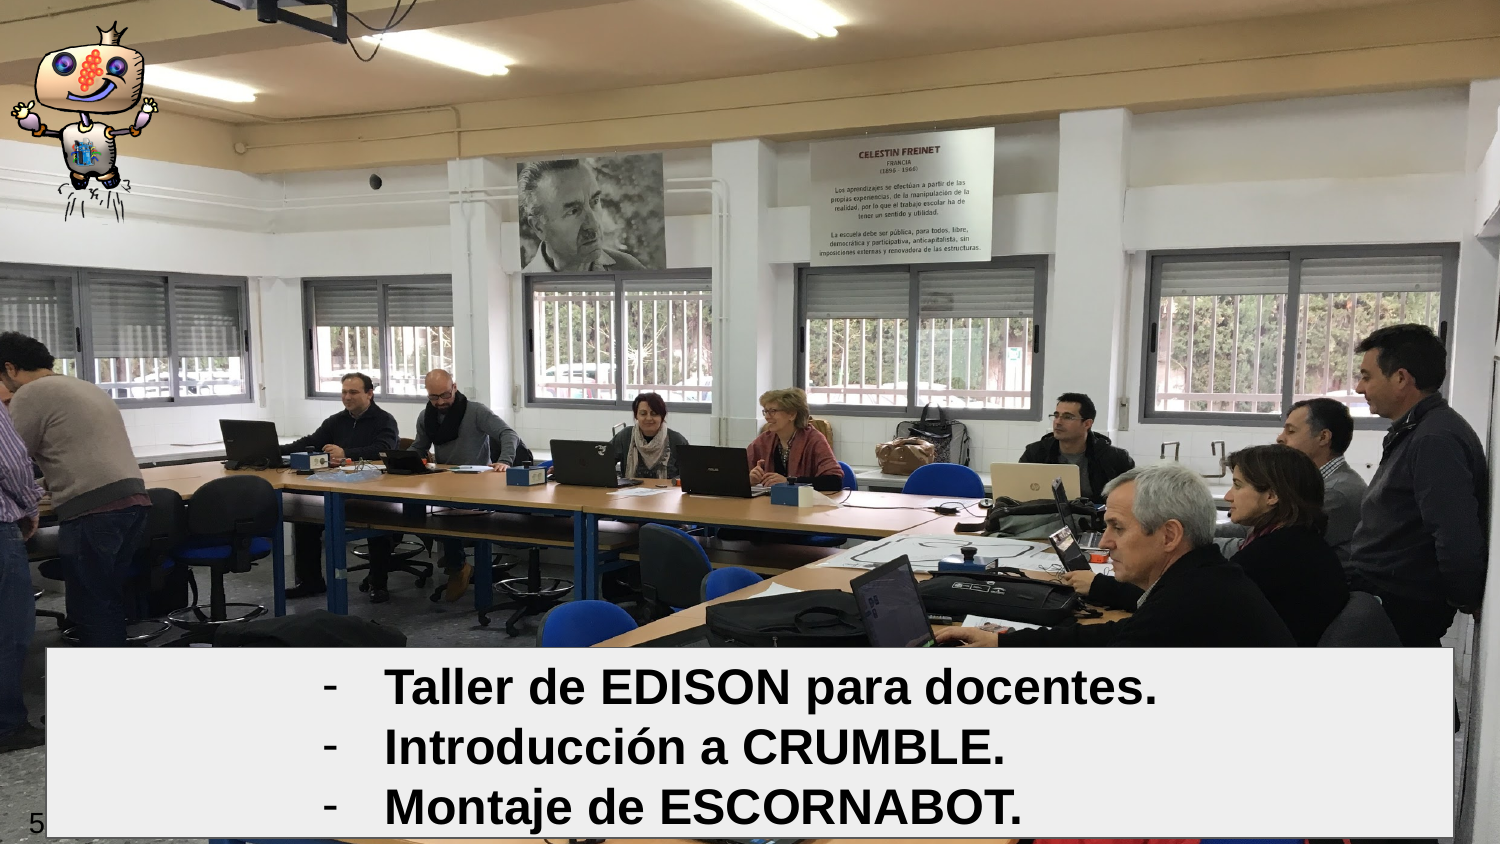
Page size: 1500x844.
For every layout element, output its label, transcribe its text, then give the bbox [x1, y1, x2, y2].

text_box [46, 647, 1454, 838]
picture [0, 0, 1500, 844]
text_box Taller de EDISON para docentes. Introducción a CRUMBLE. Montaje de ESCORNABOT. [294, 639, 1287, 822]
text_box 5 [14, 789, 81, 838]
